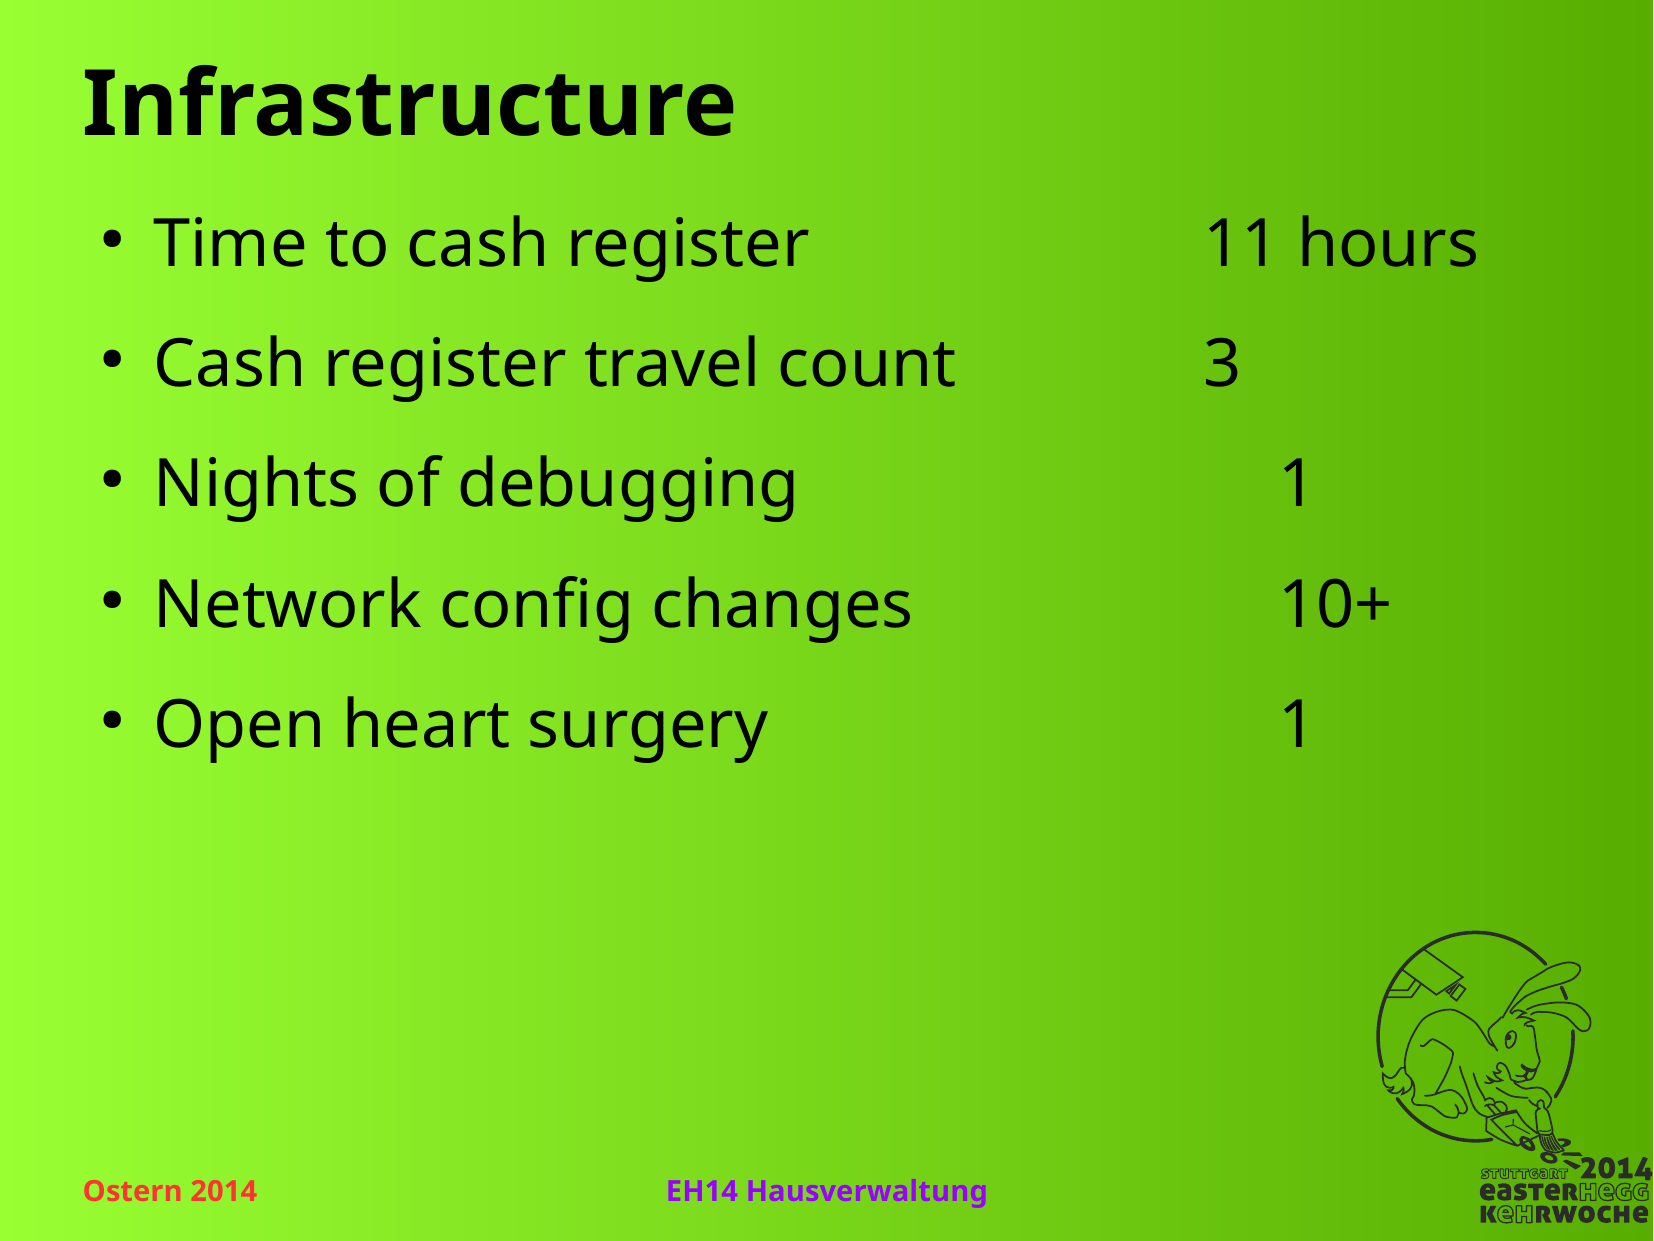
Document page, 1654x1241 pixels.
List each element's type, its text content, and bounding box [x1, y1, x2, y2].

list Time to cash register 11 hours Cash register travel count 3 Nights of debugging 1 Network config changes 10+ Open heart surgery 1 [82, 195, 1571, 1131]
title Party Stats [77, 0, 81, 1240]
title Infrastructure [82, 49, 1571, 151]
